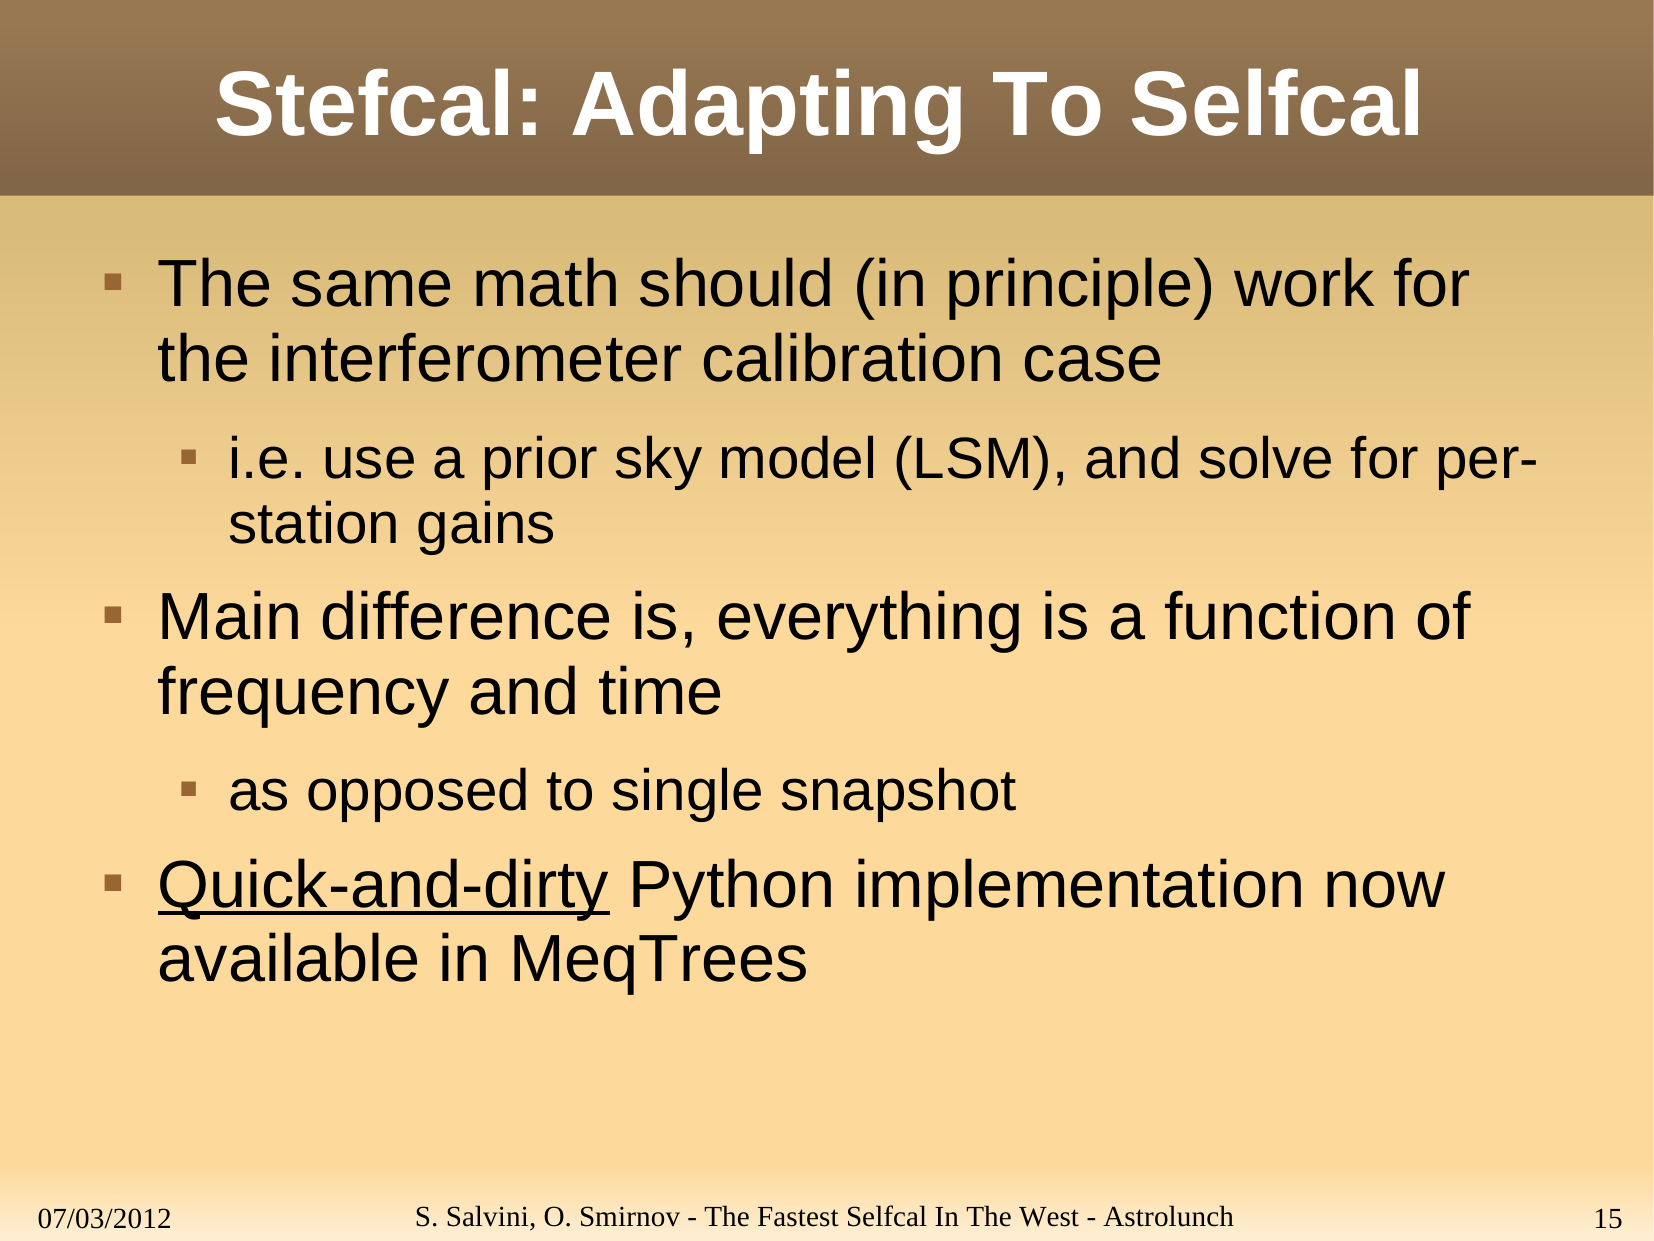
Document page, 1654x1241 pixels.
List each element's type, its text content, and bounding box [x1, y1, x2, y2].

list The same math should (in principle) work for the interferometer calibration case i.e. use a prior sky model (LSM), and solve for per-station gains Main difference is, everything is a function of frequency and time as opposed to single snapshot Quick-and-dirty Python implementation now available in MeqTrees [86, 246, 1576, 1051]
picture [0, 0, 1654, 1241]
title Stefcal: Adapting To Selfcal [76, 0, 1565, 208]
